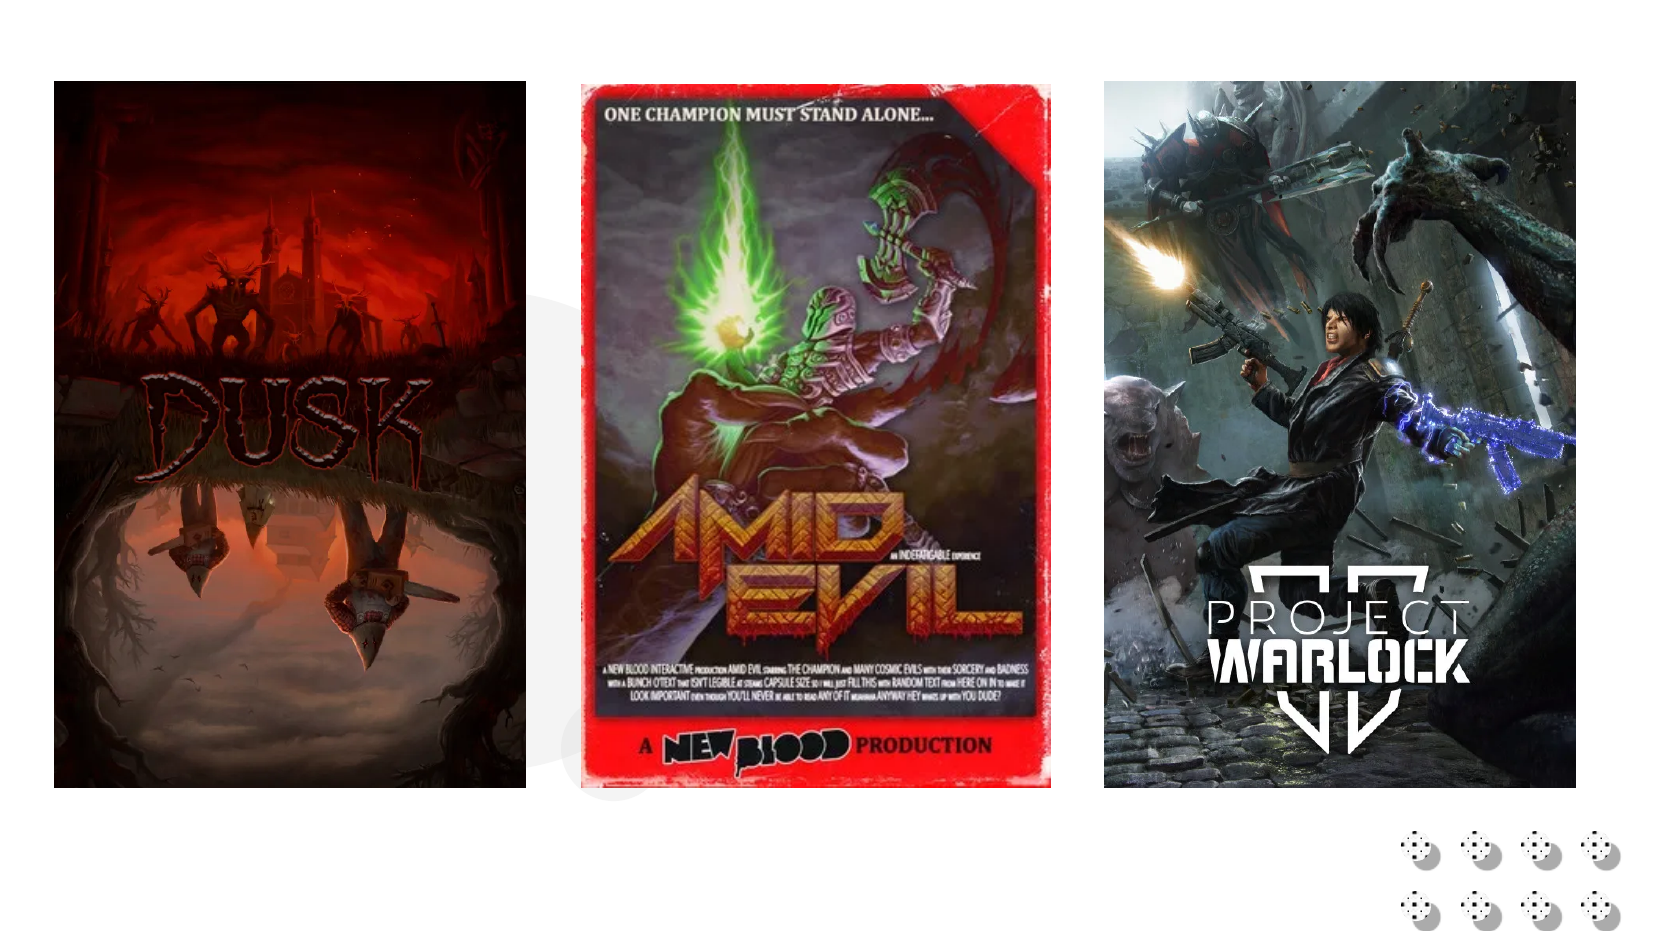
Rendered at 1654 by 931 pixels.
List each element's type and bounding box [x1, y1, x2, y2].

picture [1580, 890, 1612, 922]
picture [54, 81, 526, 788]
picture [1520, 831, 1552, 862]
picture [581, 84, 1051, 788]
picture [1400, 830, 1432, 862]
picture [1460, 830, 1492, 862]
picture [1461, 890, 1492, 922]
picture [1520, 890, 1552, 922]
text_box [675, 37, 1651, 900]
picture [1581, 830, 1612, 862]
picture [1400, 891, 1432, 922]
picture [1104, 81, 1576, 788]
